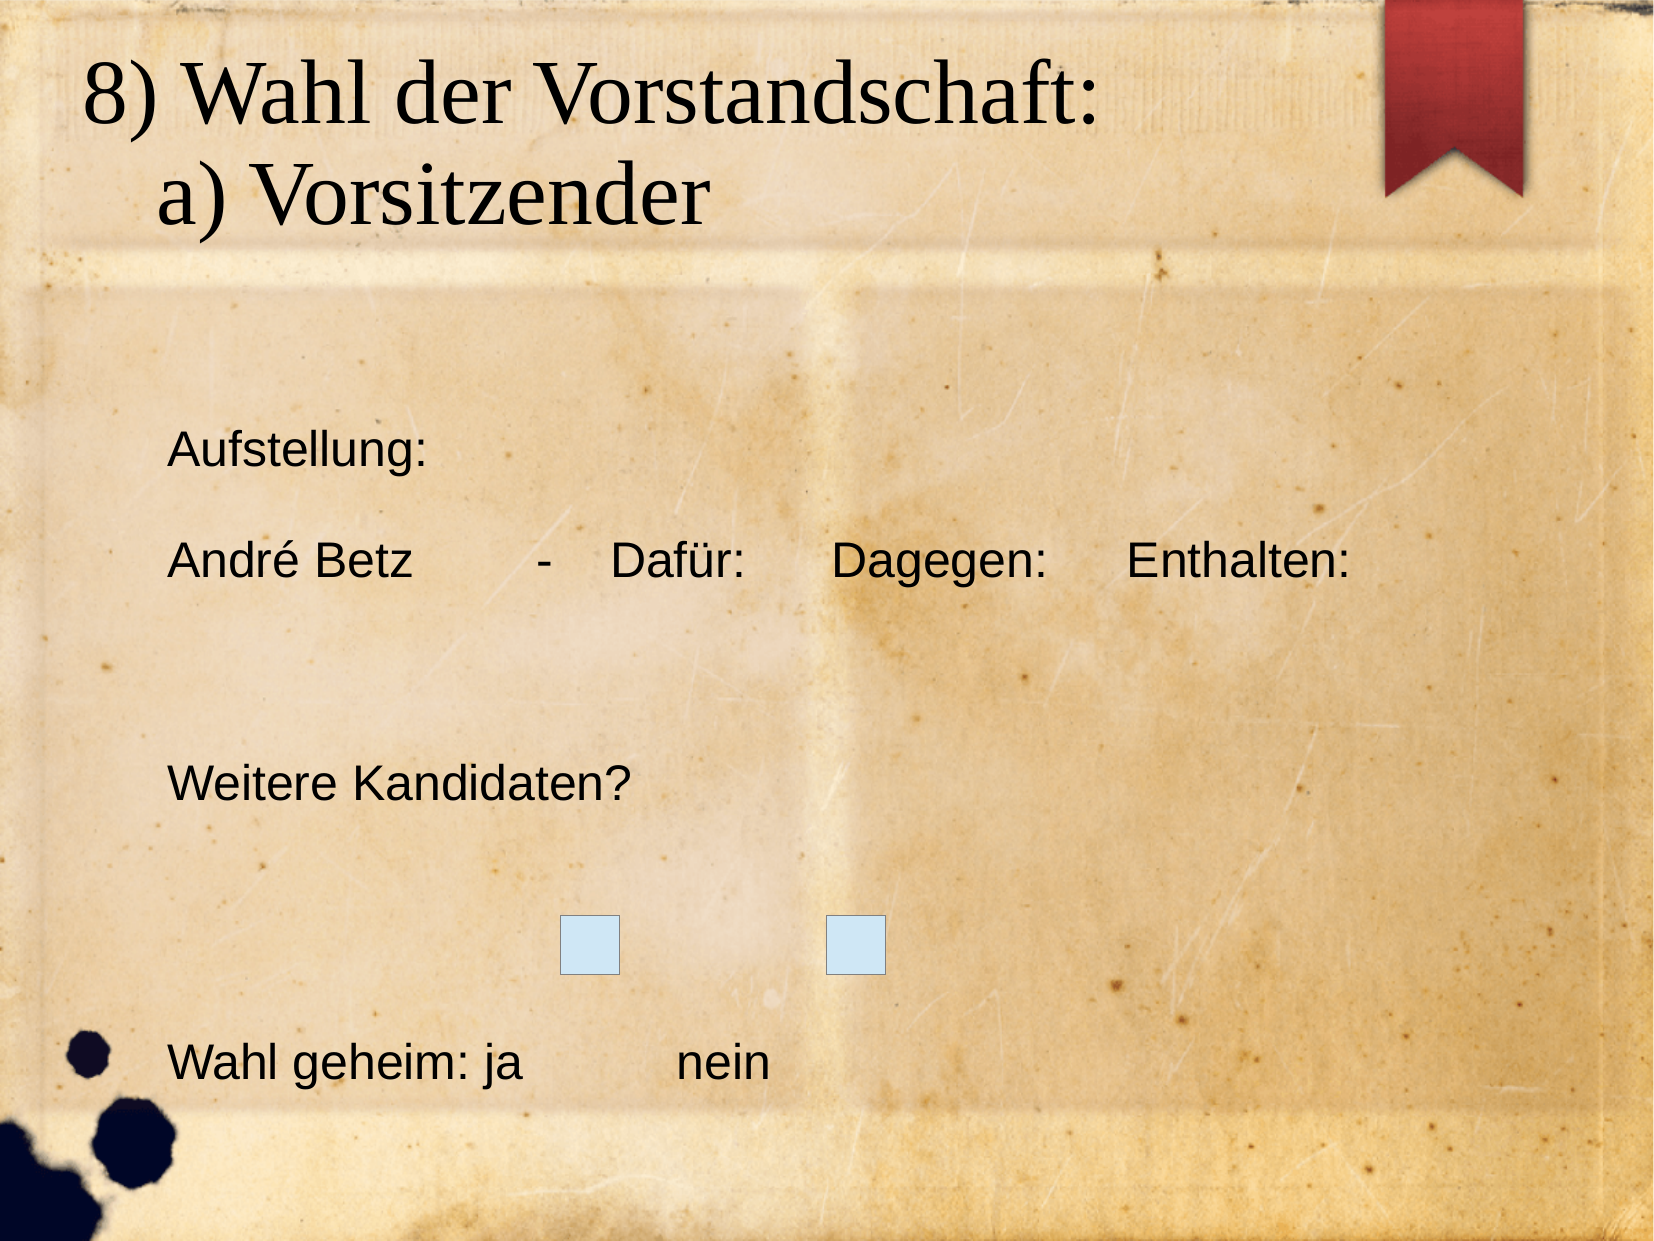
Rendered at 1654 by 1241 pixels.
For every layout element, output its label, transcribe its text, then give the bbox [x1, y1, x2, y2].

text_box [560, 915, 620, 975]
picture [0, 0, 1654, 1241]
text_box Aufstellung: André Betz - Dafür: Dagegen: Enthalten: Weitere Kandidaten? Wahl geheim: ja nein [152, 413, 1367, 1098]
text_box [826, 915, 886, 975]
title 8) Wahl der Vorstandschaft: a) Vorsitzender [82, 41, 1347, 245]
